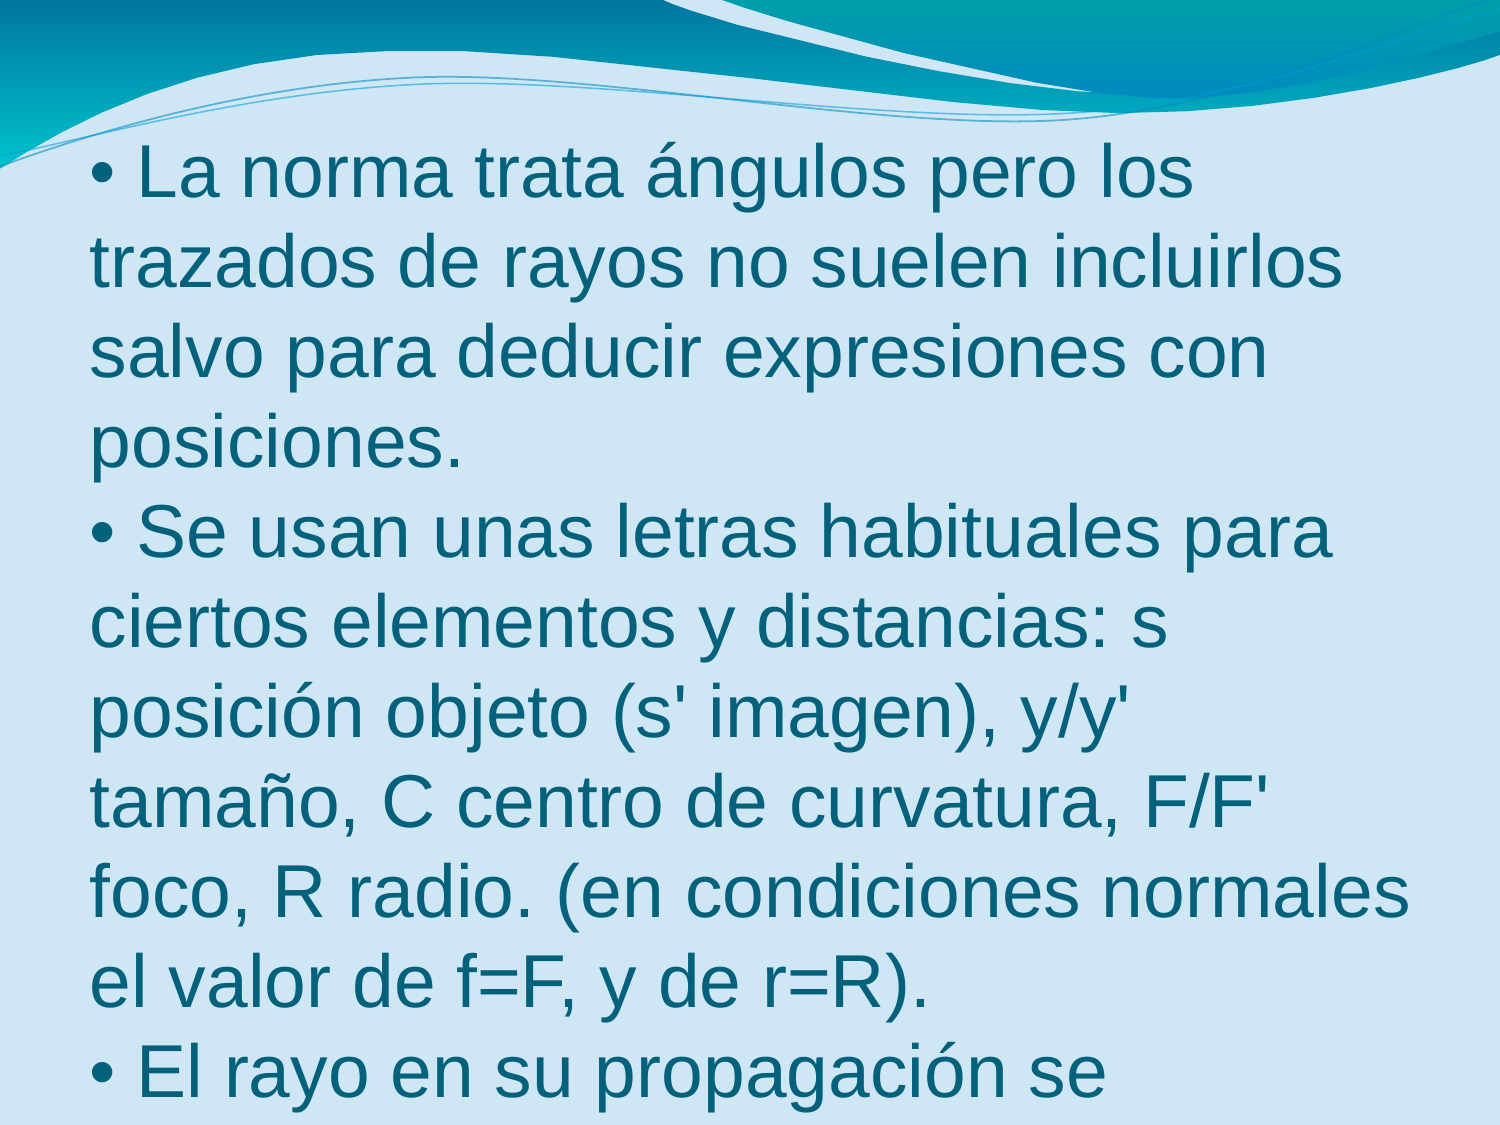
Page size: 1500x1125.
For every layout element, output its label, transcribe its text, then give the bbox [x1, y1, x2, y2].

title • La norma trata ángulos pero los trazados de rayos no suelen incluirlos salvo para deducir expresiones con posiciones. • Se usan unas letras habituales para ciertos elementos y distancias: s posición objeto (s' imagen), y/y' tamaño, C centro de curvatura, F/F' foco, R radio. (en condiciones normales el valor de f=F, y de r=R). • El rayo en su propagación se representa por una línea continua. Para la prolongación del rayo por donde no se propaga se utiliza una línea discontinua [75, 115, 1438, 1059]
